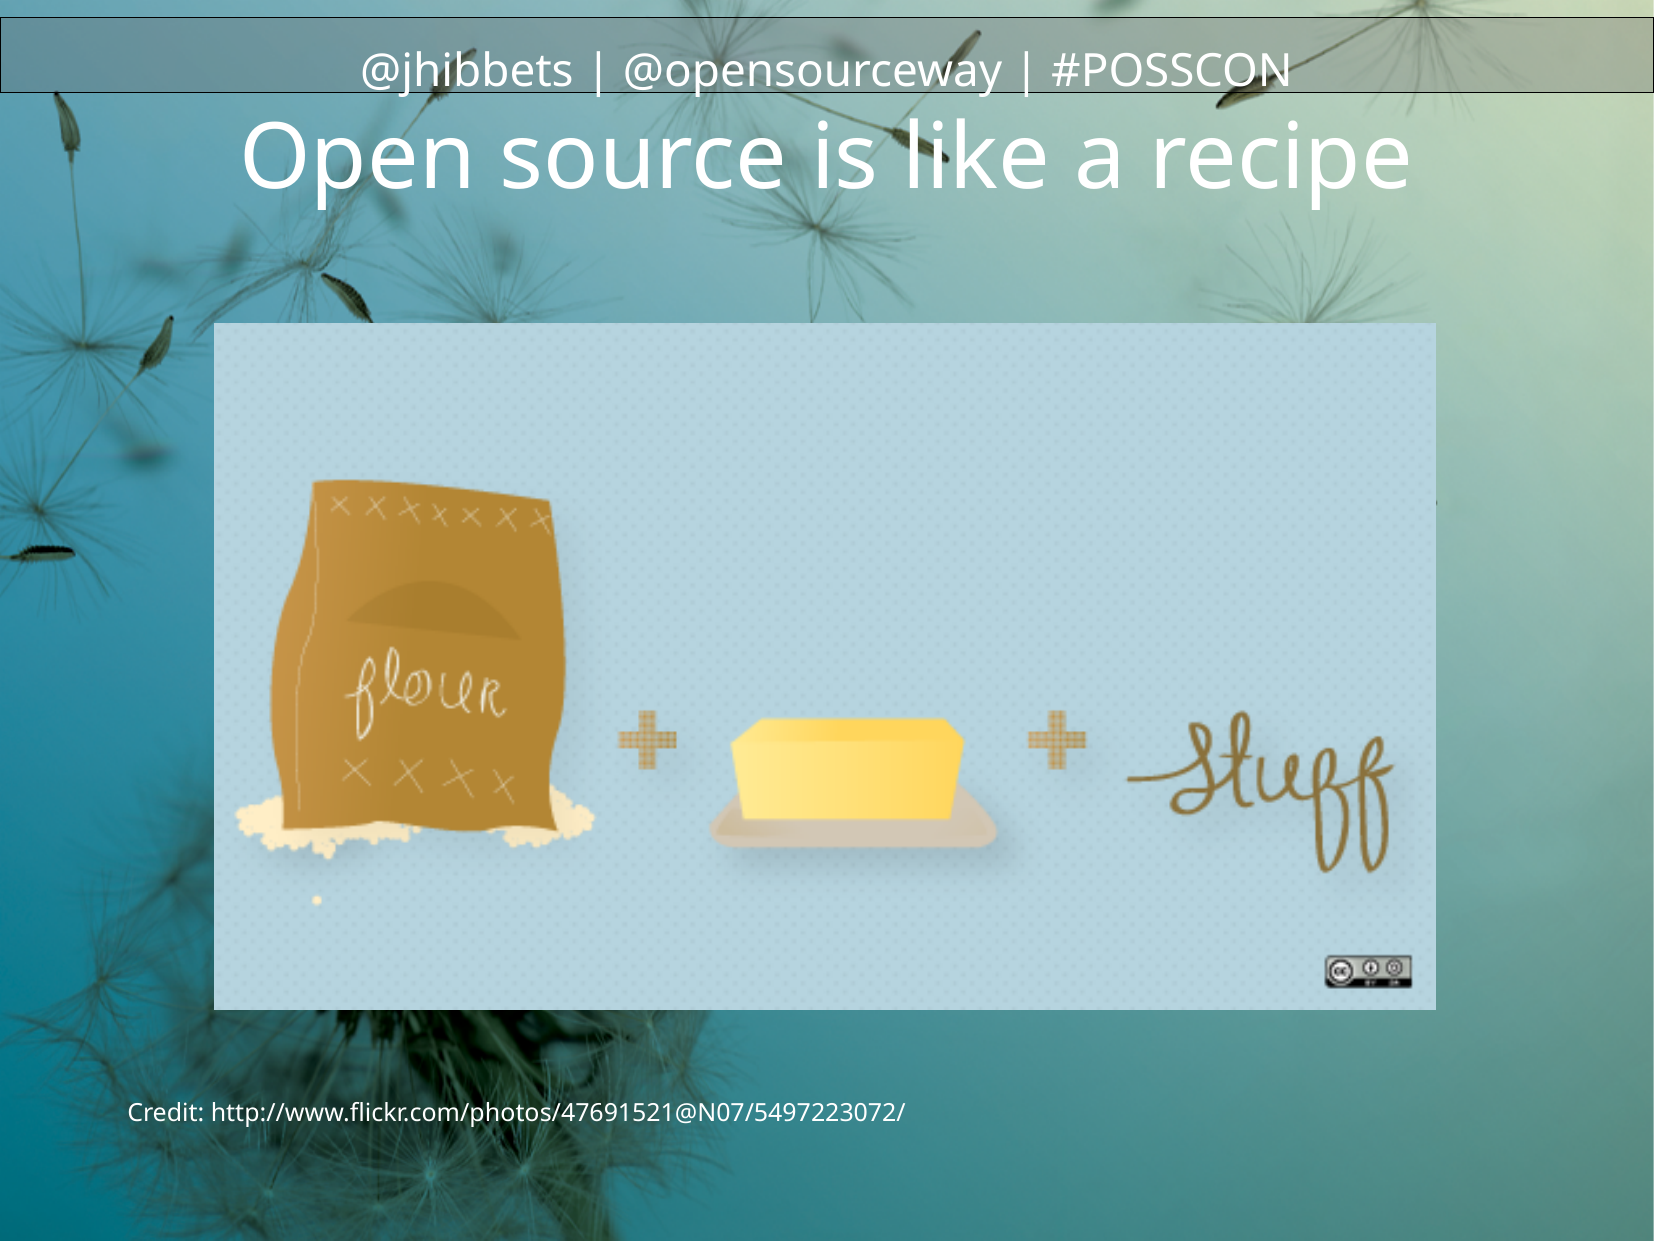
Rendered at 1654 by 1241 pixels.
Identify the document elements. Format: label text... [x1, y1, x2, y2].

title Open source is like a recipe [82, 49, 1571, 257]
text_box Credit: http://www.flickr.com/photos/47691521@N07/5497223072/ [112, 1087, 918, 1128]
picture [0, 93, 1654, 1241]
picture [0, 0, 1654, 17]
